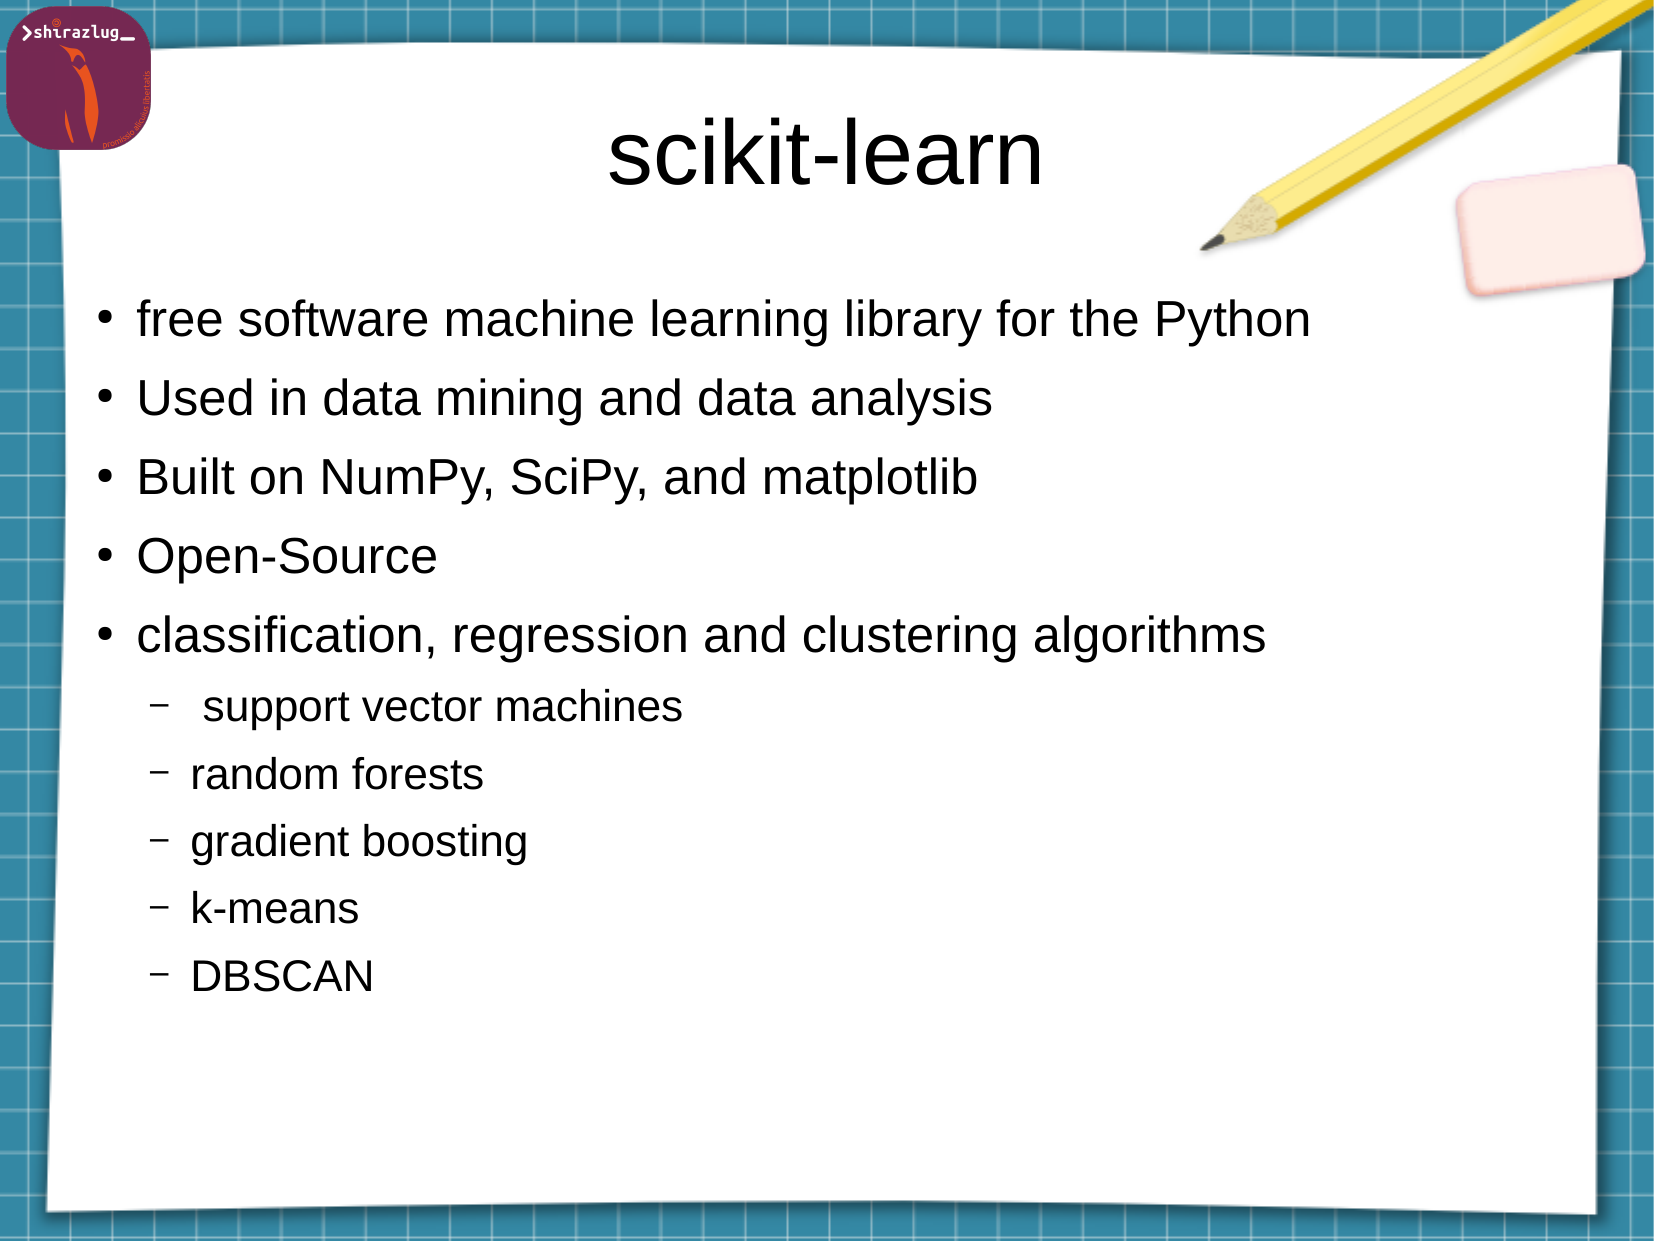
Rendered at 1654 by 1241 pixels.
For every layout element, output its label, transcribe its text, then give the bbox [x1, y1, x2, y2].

title scikit-learn [82, 49, 1571, 257]
list free software machine learning library for the Python Used in data mining and data analysis Built on NumPy, SciPy, and matplotlib Open-Source classification, regression and clustering algorithms support vector machines random forests gradient boosting k-means DBSCAN [82, 290, 1571, 1010]
picture [0, 0, 1654, 1241]
